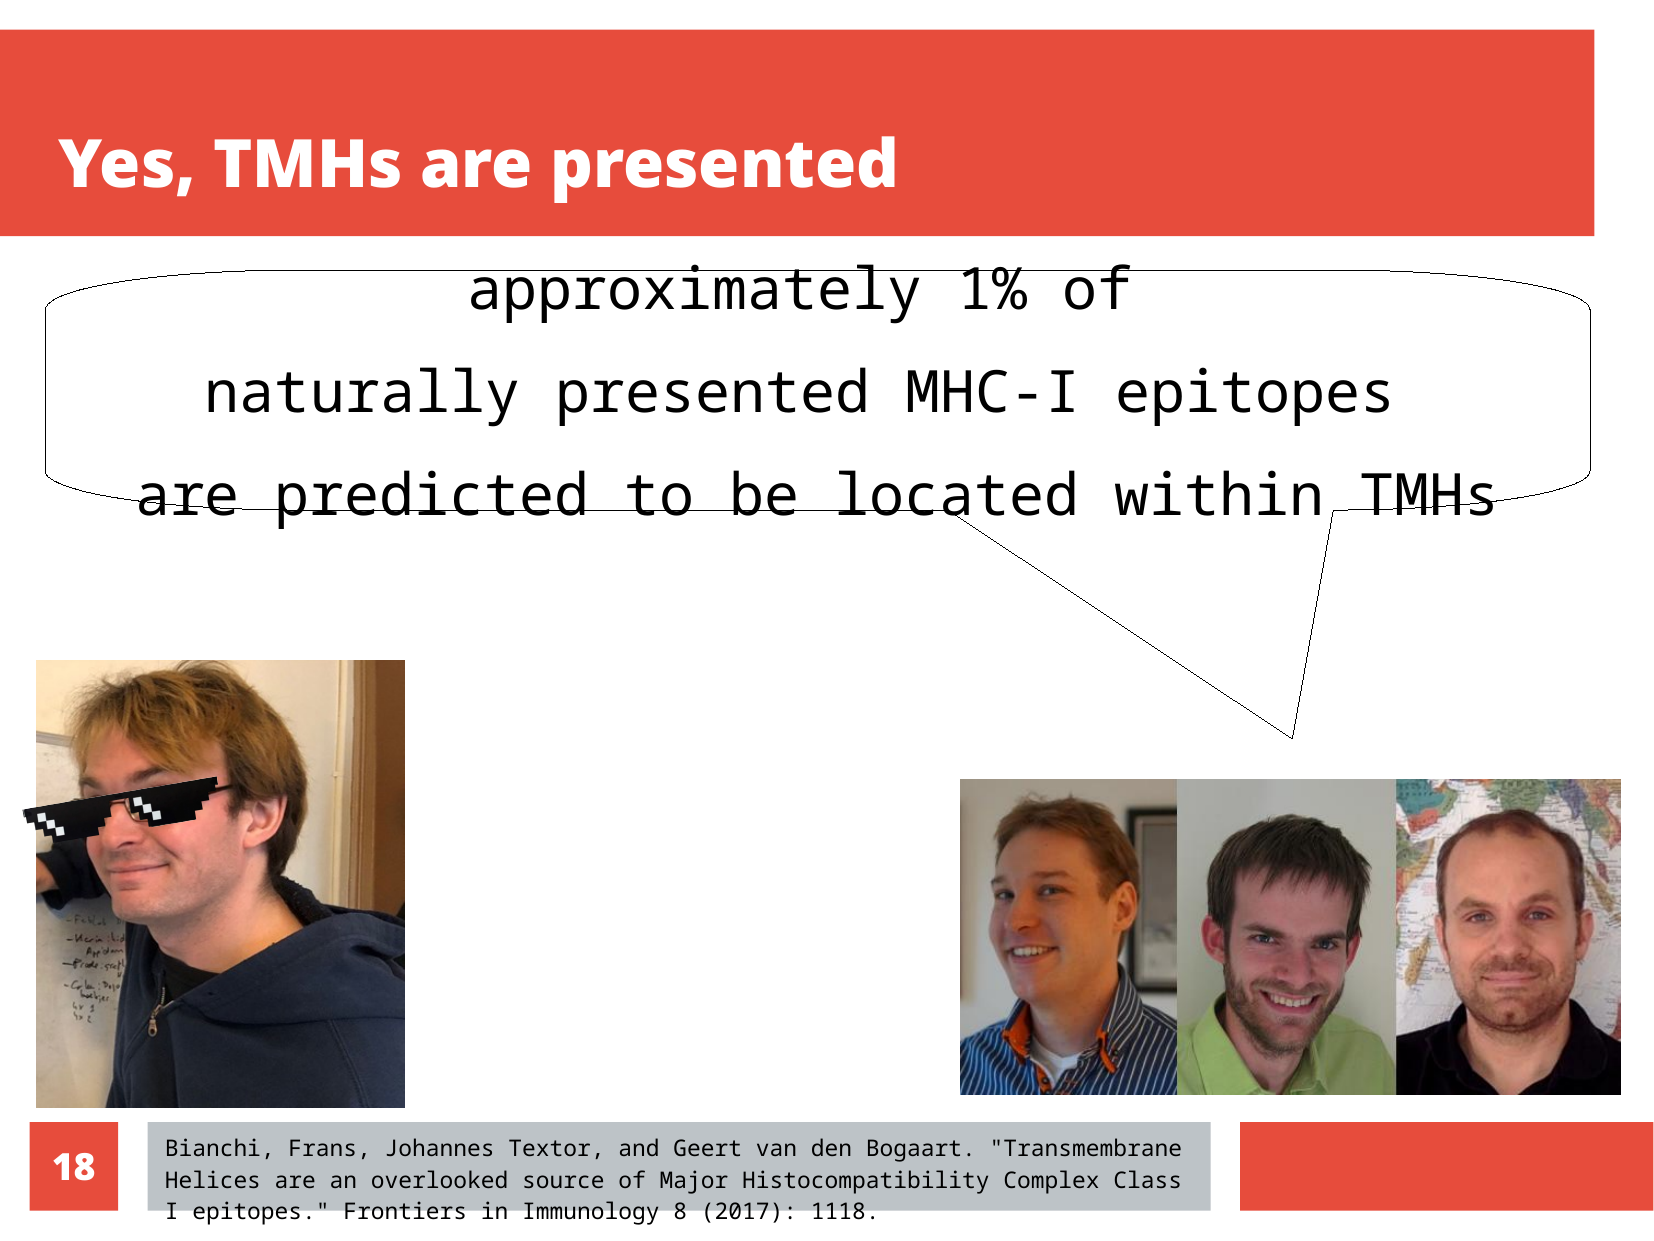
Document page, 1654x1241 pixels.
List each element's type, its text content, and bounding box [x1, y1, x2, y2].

text_box approximately 1% of naturally presented MHC-I epitopes are predicted to be located within TMHs [45, 270, 1591, 739]
title Yes, TMHs are presented [59, 59, 1595, 207]
picture [22, 660, 406, 1108]
text_box Bianchi, Frans, Johannes Textor, and Geert van den Bogaart. "Transmembrane Helices are an overlooked source of Major Histocompatibility Complex Class I epitopes." Frontiers in Immunology 8 (2017): 1118. [150, 1125, 1201, 1209]
picture [960, 779, 1621, 1096]
